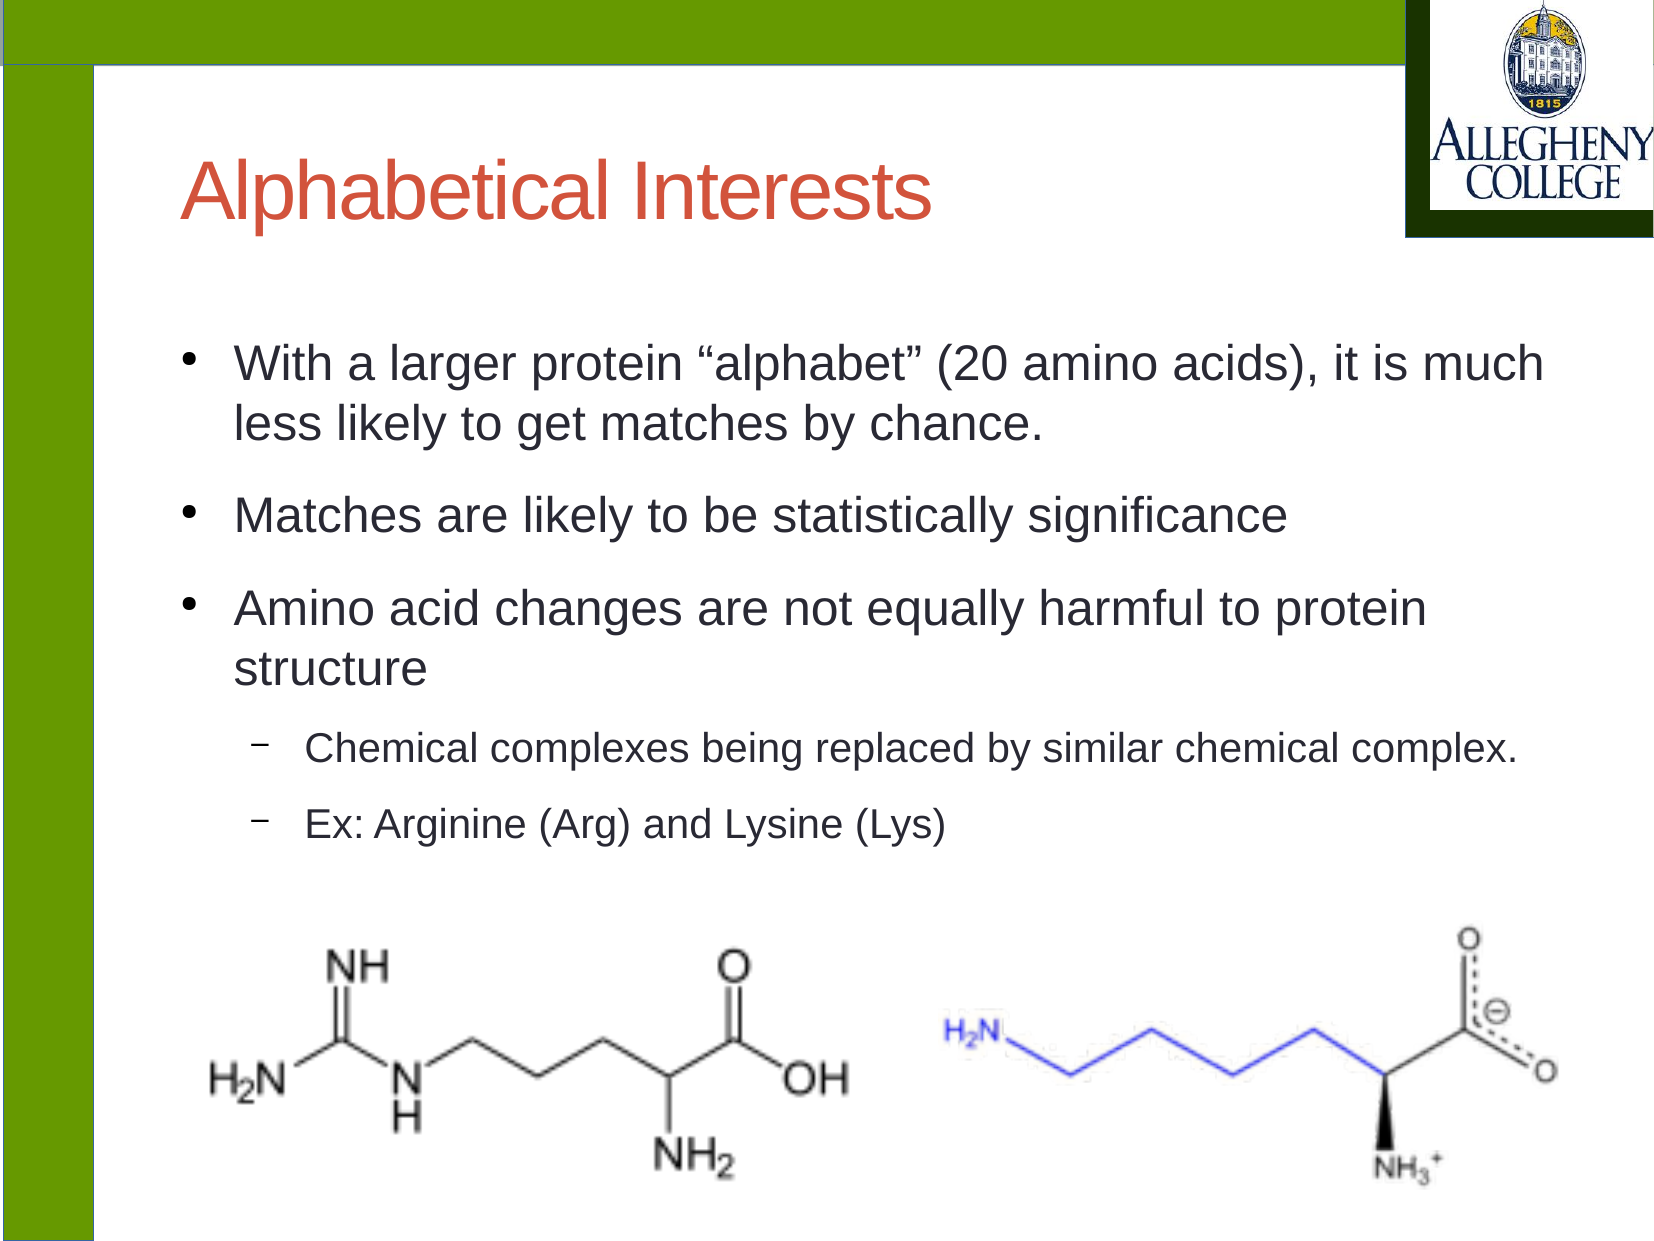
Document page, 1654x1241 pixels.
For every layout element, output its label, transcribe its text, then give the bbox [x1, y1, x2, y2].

picture [195, 944, 863, 1186]
picture [1430, 0, 1654, 210]
picture [938, 919, 1565, 1193]
title Alphabetical Interests [165, 96, 1143, 276]
list With a larger protein “alphabet” (20 amino acids), it is much less likely to get matches by chance. Matches are likely to be statistically significance Amino acid changes are not equally harmful to protein structure Chemical complexes being replaced by similar chemical complex. Ex: Arginine (Arg) and Lysine (Lys) [147, 322, 1576, 903]
text_box [3, 0, 1654, 1241]
